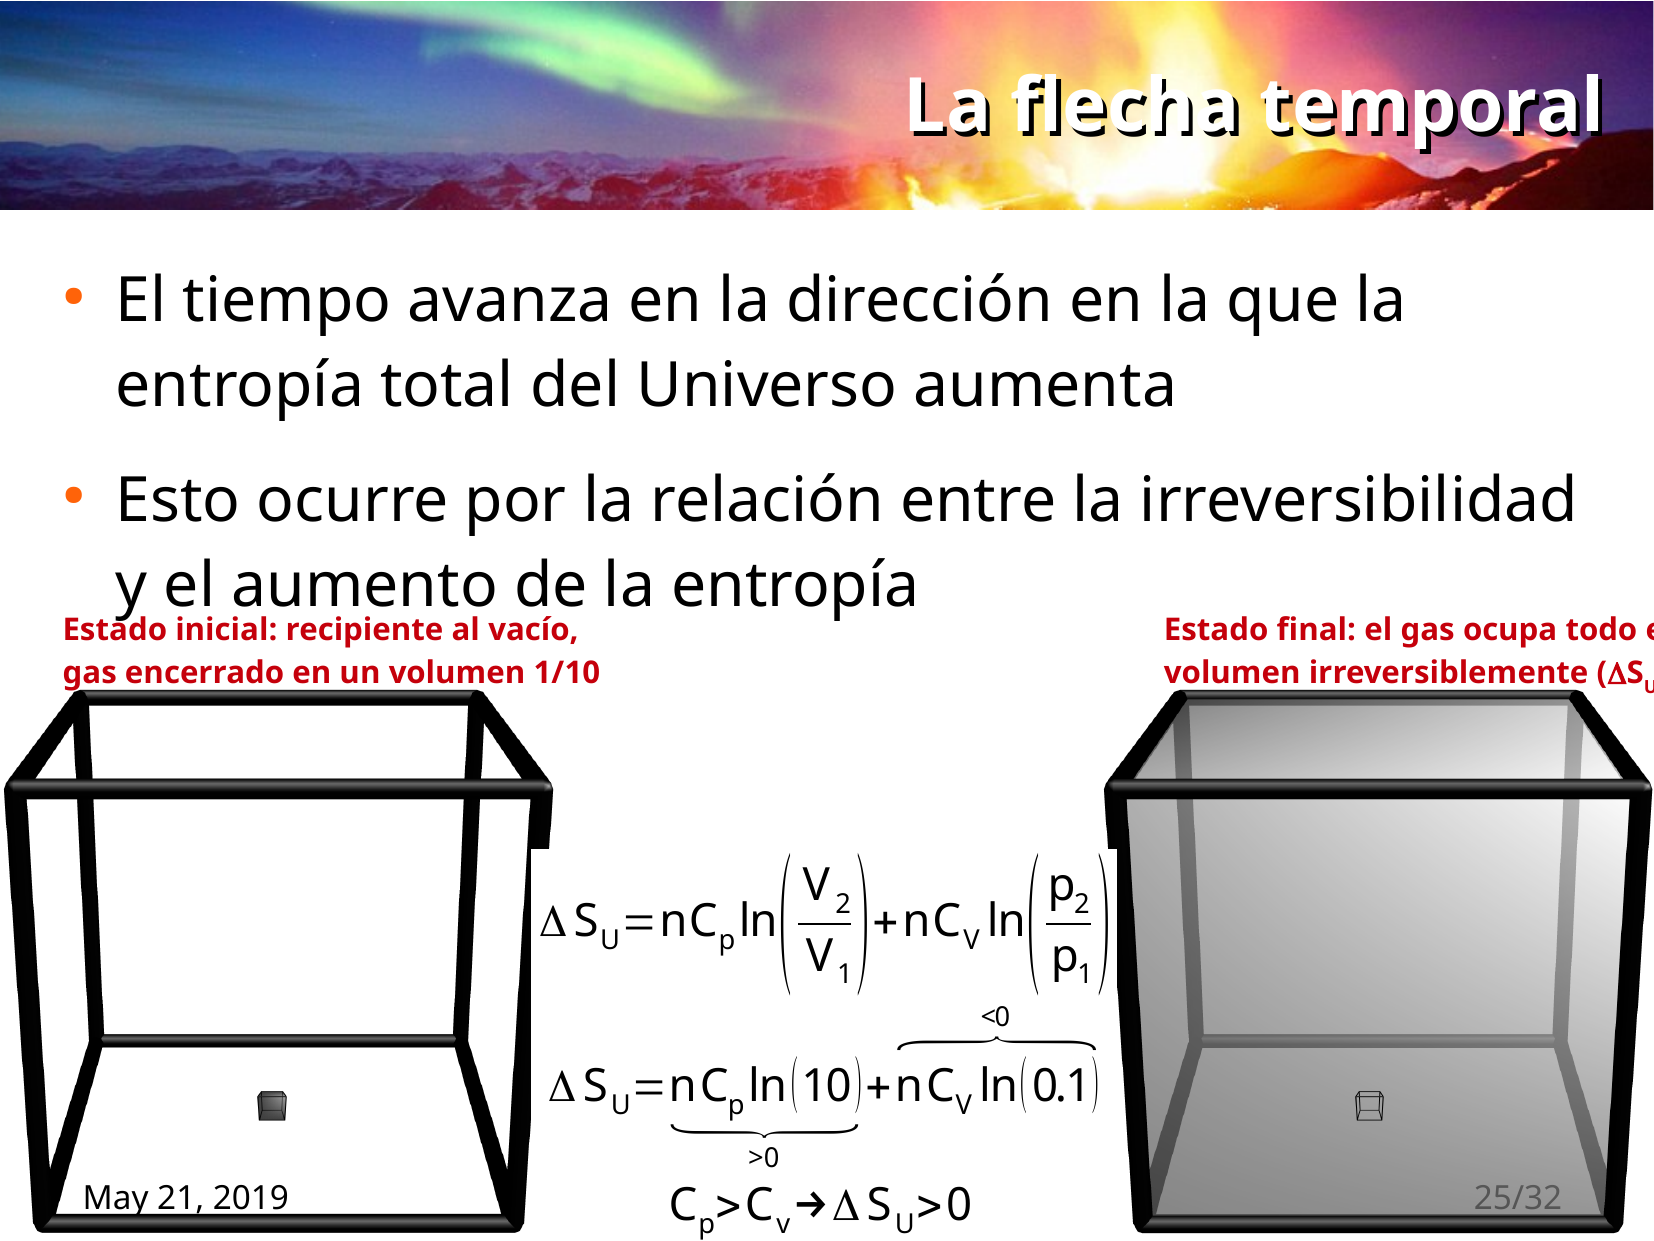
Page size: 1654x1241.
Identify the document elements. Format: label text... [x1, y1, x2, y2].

chart [531, 849, 1118, 1241]
picture [0, 1, 1654, 210]
text_box Estado inicial: recipiente al vacío, gas encerrado en un volumen 1/10 [48, 600, 541, 691]
title La flecha temporal [45, 15, 1606, 191]
list El tiempo avanza en la dirección en la que la entropía total del Universo aumenta Esto ocurre por la relación entre la irreversibilidad y el aumento de la entropía [45, 255, 1606, 685]
text_box Estado final: el gas ocupa todo el volumen irreversiblemente (DSU>0) [1149, 600, 1651, 698]
